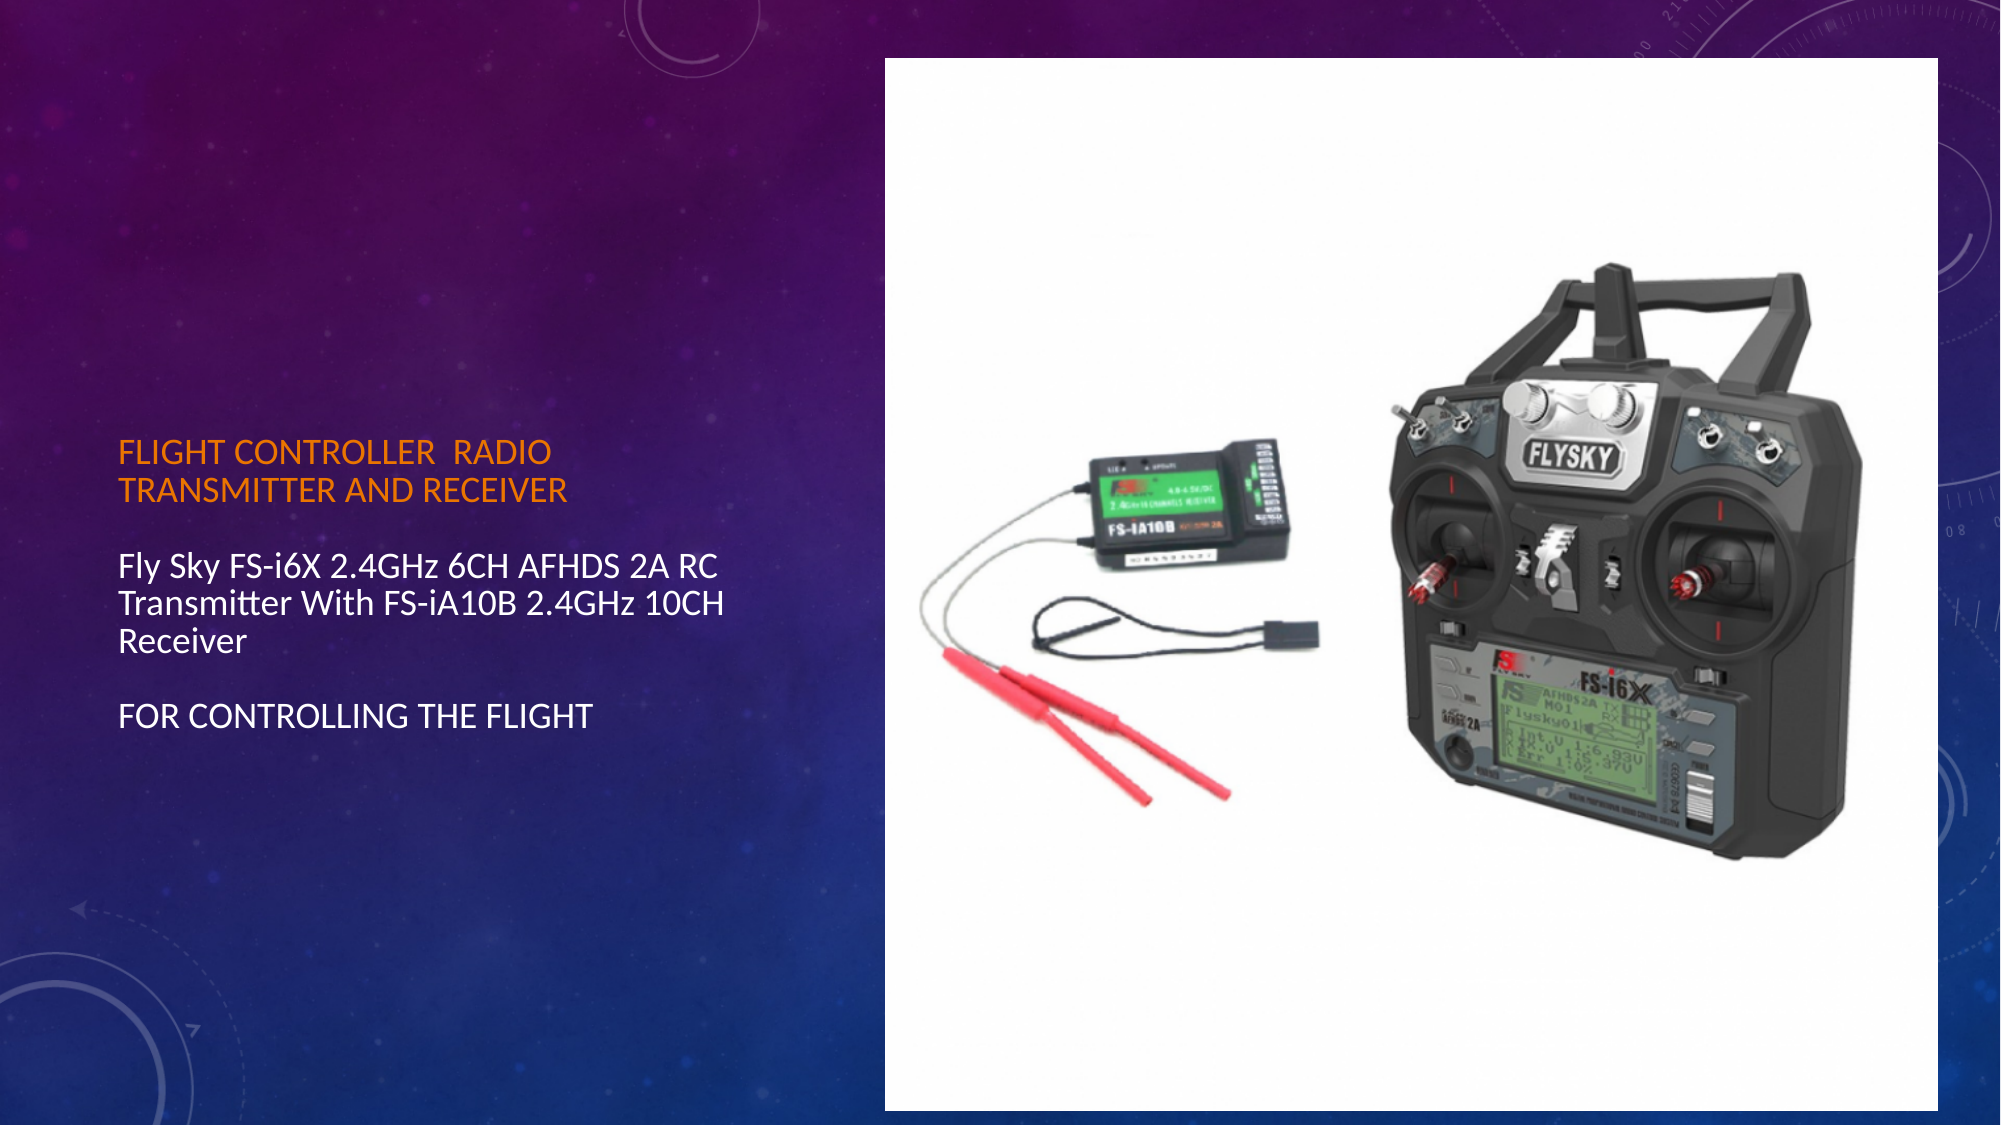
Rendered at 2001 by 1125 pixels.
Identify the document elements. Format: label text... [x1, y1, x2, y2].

picture [0, 0, 2001, 1125]
title FLIGHT CONTROLLER RADIO TRANSMITTER AND RECEIVER Fly Sky FS-i6X 2.4GHz 6CH AFHDS 2A RC Transmitter With FS-iA10B 2.4GHz 10CH Receiver FOR CONTROLLING THE FLIGHT [118, 413, 774, 762]
